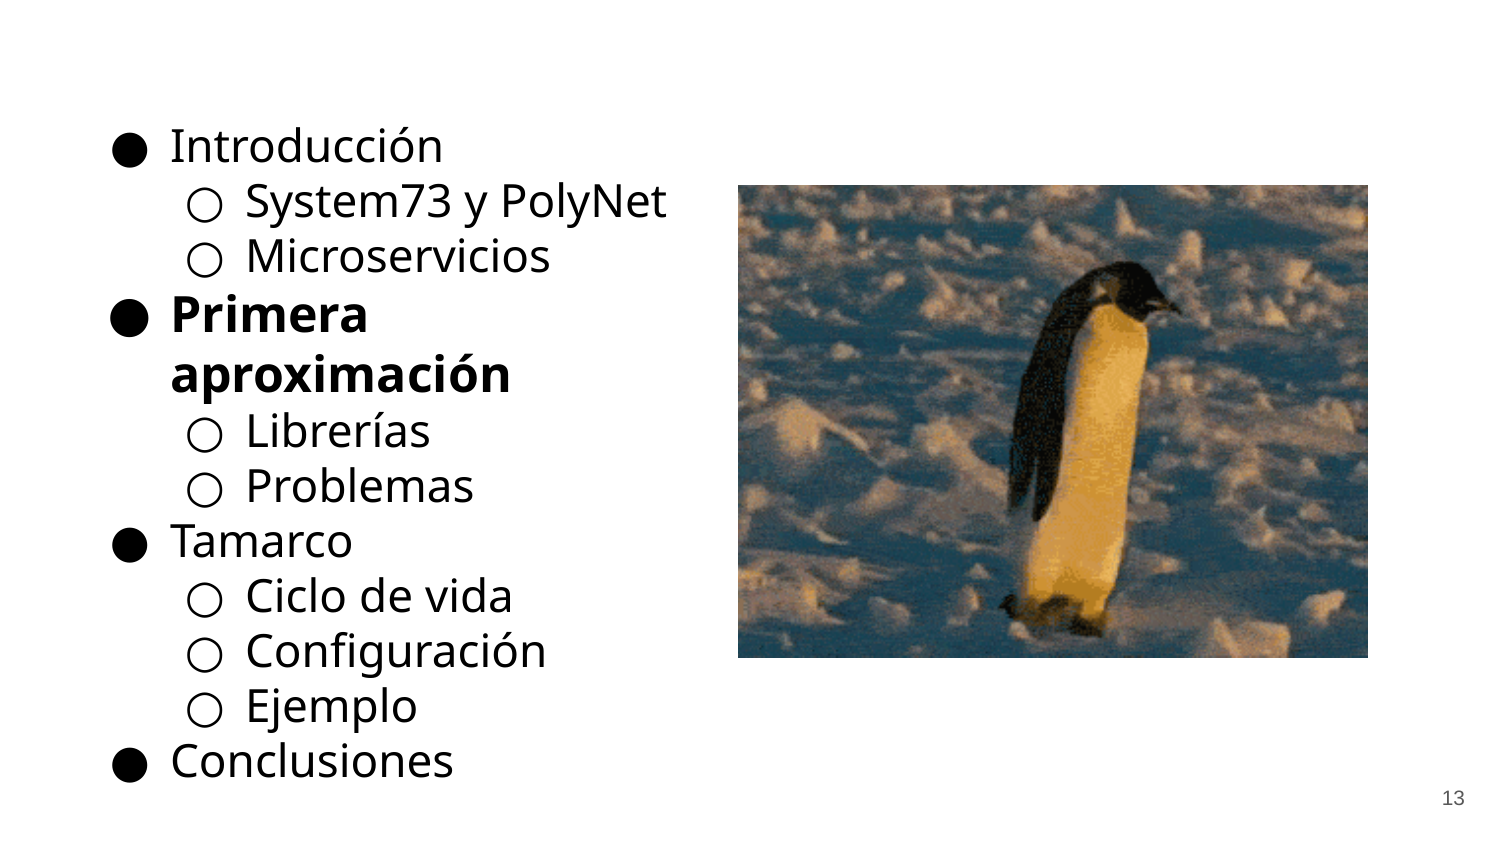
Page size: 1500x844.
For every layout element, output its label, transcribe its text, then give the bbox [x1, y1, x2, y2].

text_box Introducción System73 y PolyNet Microservicios Primera aproximación Librerías Problemas Tamarco Ciclo de vida Configuración Ejemplo Conclusiones [80, 102, 727, 742]
picture [738, 185, 1368, 658]
slide_number <number> [1389, 764, 1480, 830]
